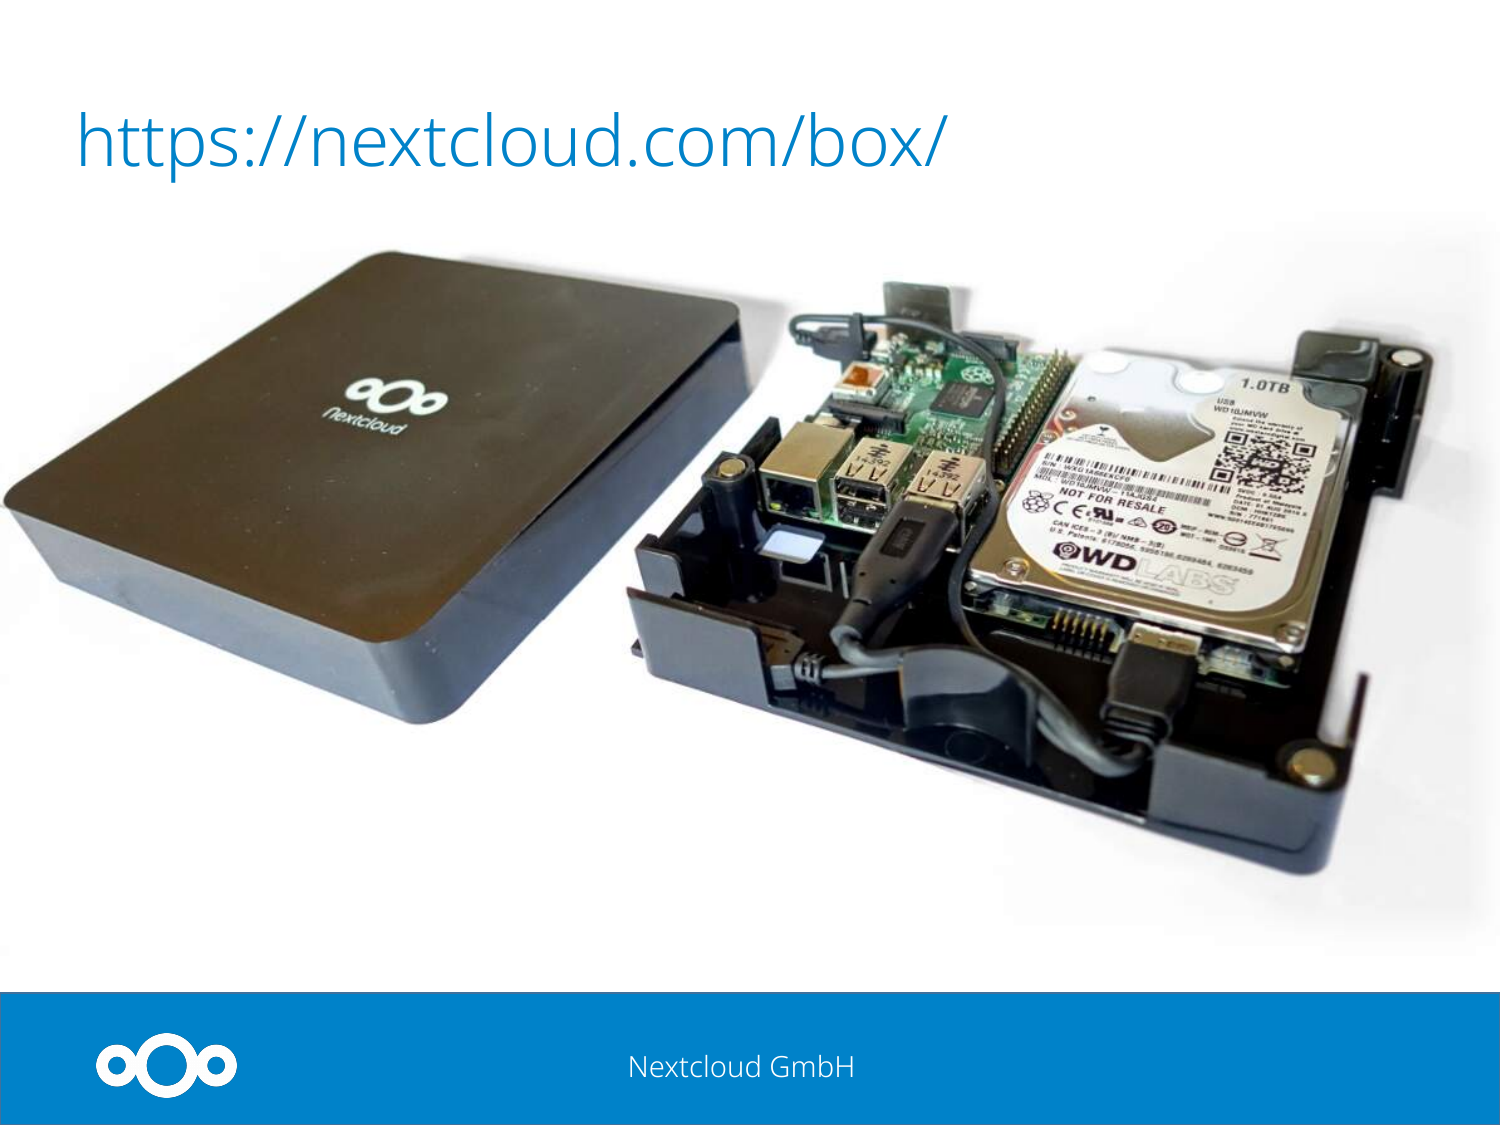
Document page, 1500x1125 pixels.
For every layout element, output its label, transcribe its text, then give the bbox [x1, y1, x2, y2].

picture [0, 202, 1500, 963]
picture [96, 1033, 237, 1098]
title https://nextcloud.com/box/ [74, 44, 1425, 202]
